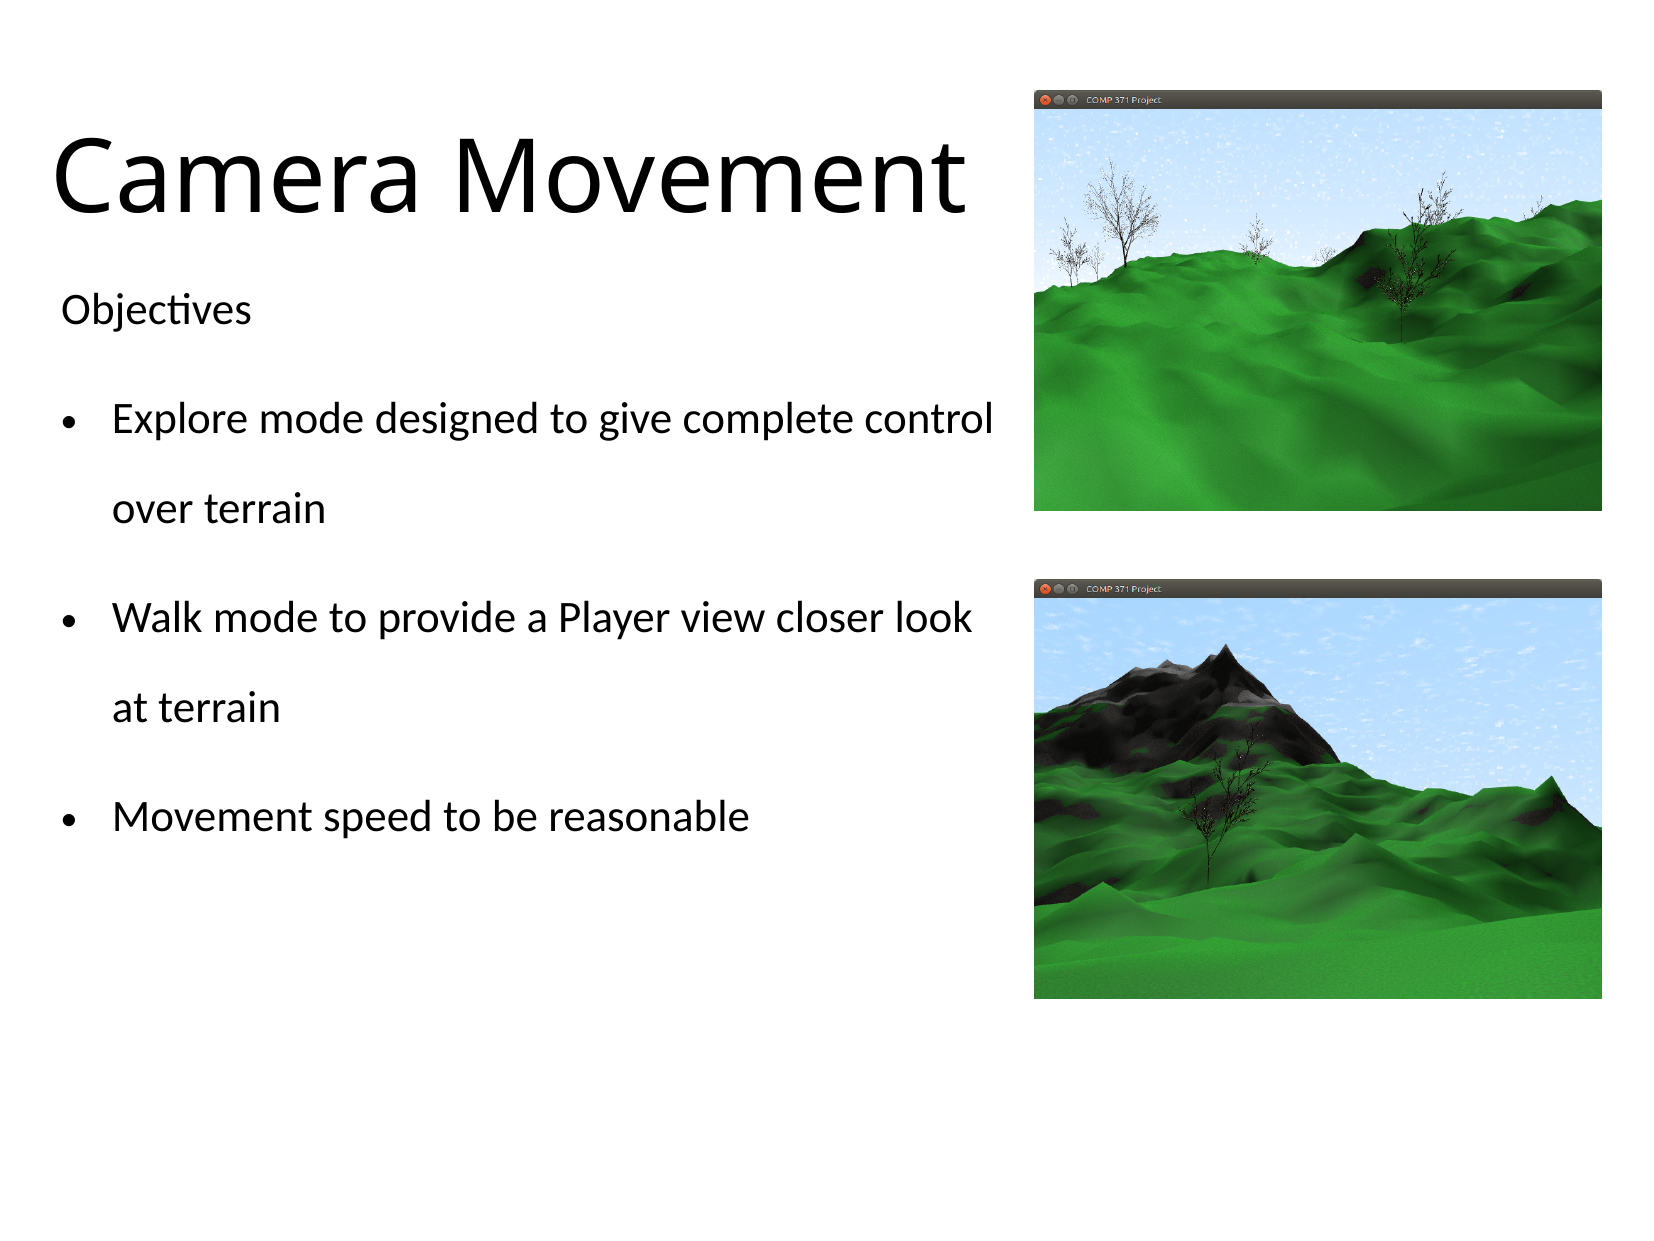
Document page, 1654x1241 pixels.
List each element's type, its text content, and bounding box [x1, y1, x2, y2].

text_box Objectives Explore mode designed to give complete control over terrain Walk mode to provide a Player view closer look at terrain Movement speed to be reasonable [46, 237, 1012, 1016]
title Camera Movement [29, 82, 989, 250]
picture [1034, 579, 1602, 999]
picture [1034, 90, 1602, 511]
